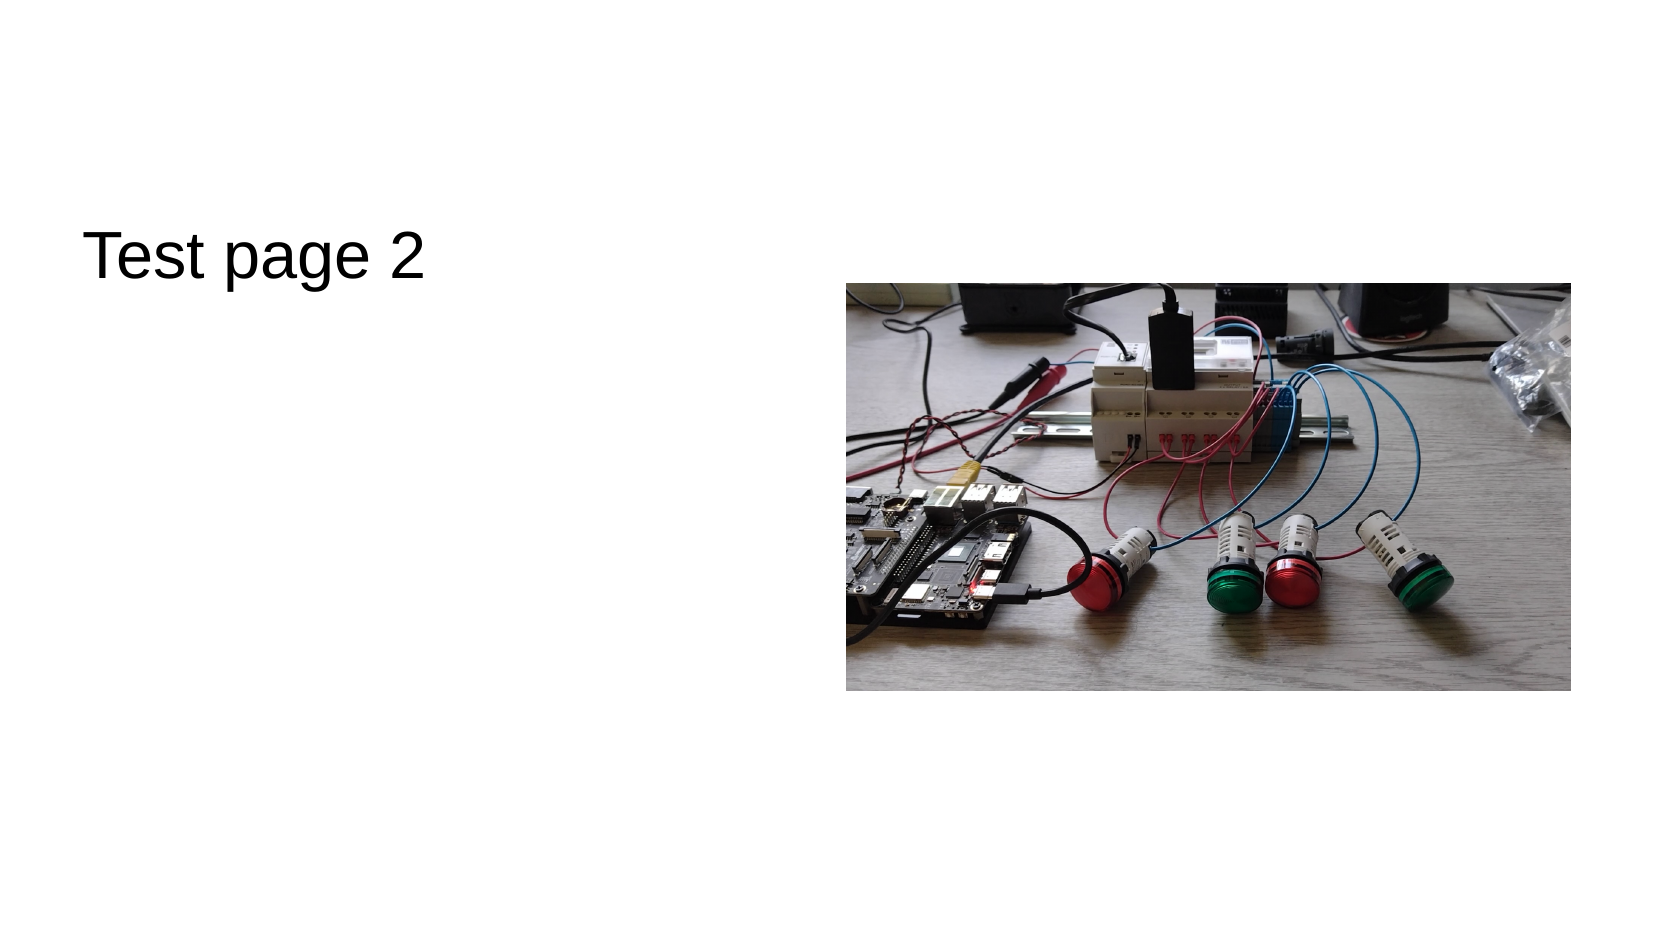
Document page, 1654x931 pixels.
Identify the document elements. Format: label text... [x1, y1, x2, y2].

list Test page 2 [82, 217, 809, 758]
text_box [845, 283, 1572, 692]
